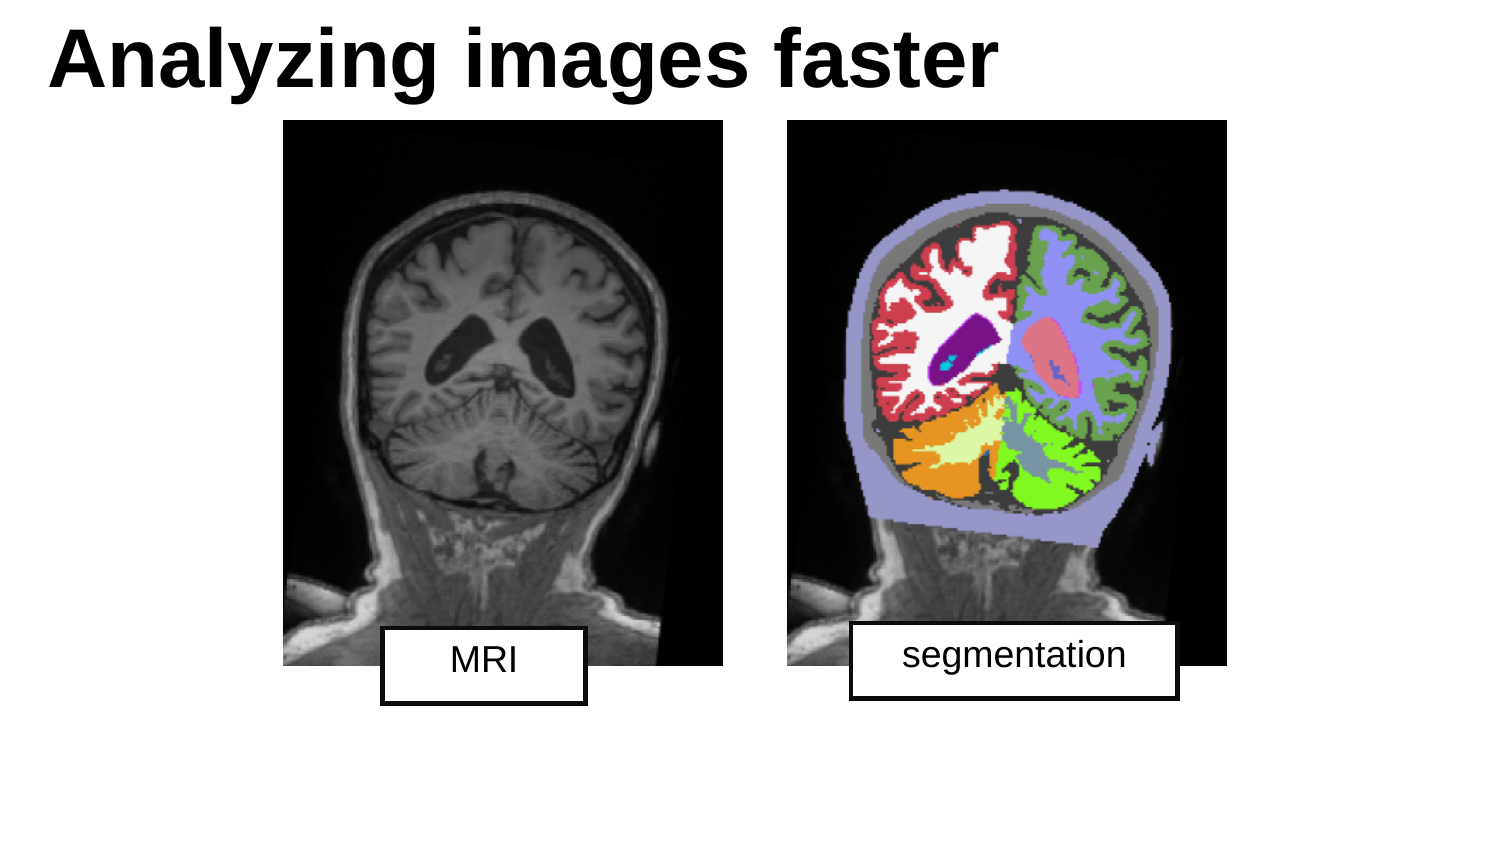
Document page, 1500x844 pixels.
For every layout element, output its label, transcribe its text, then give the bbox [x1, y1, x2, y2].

picture [787, 120, 1227, 666]
text_box segmentation [850, 622, 1178, 699]
picture [283, 120, 723, 666]
text_box MRI [382, 628, 586, 704]
list Analyzing images faster [47, 4, 1442, 169]
